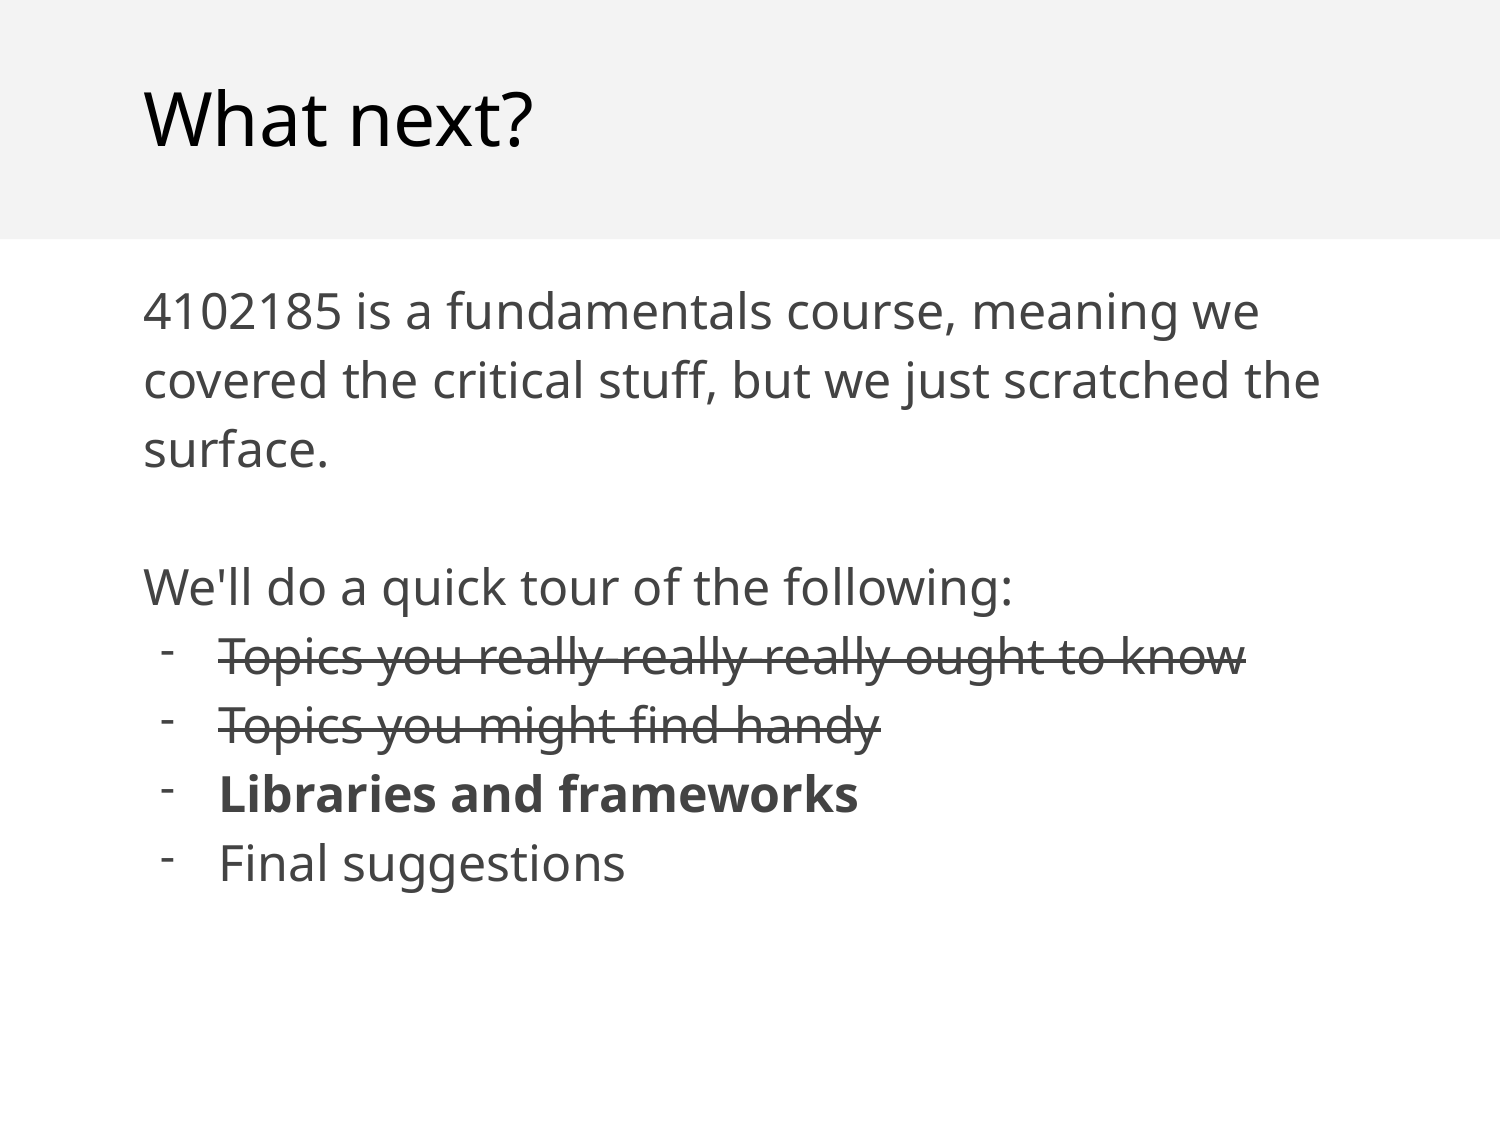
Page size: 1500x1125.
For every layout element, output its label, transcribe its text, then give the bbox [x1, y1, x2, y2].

list 4102185 is a fundamentals course, meaning we covered the critical stuff, but we just scratched the surface. We'll do a quick tour of the following: Topics you really-really-really ought to know Topics you might find handy Libraries and frameworks Final suggestions [128, 255, 1372, 1004]
title What next? [128, 56, 1372, 183]
